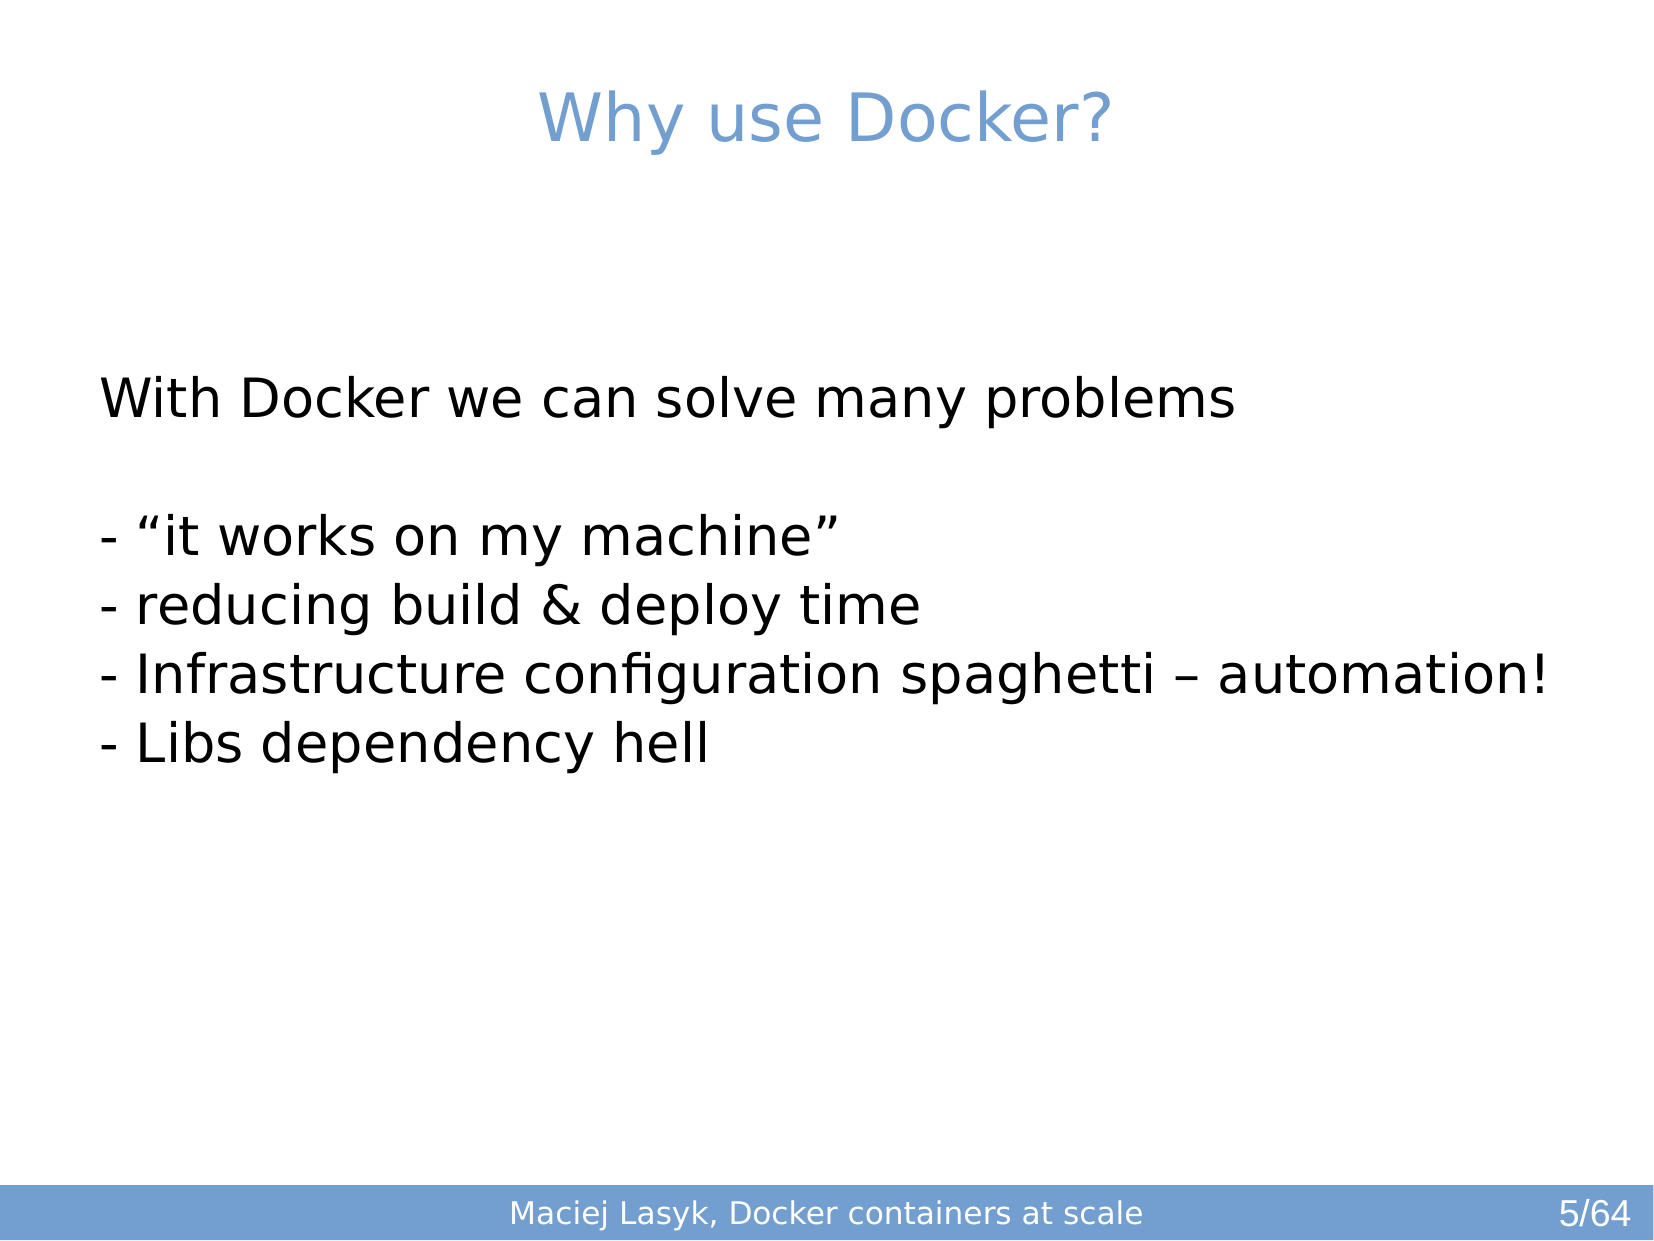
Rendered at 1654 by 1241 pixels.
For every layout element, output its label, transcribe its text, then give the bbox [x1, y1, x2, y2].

text_box Maciej Lasyk, Docker containers at scale [494, 1188, 1160, 1240]
text_box [0, 1185, 1533, 1241]
text_box With Docker we can solve many problems - “it works on my machine” - reducing build & deploy time - Infrastructure configuration spaghetti – automation! - Libs dependency hell [84, 360, 1569, 784]
text_box 5/64 [1533, 1185, 1647, 1241]
text_box [1647, 1185, 1654, 1241]
text_box Why use Docker? [523, 72, 1131, 166]
